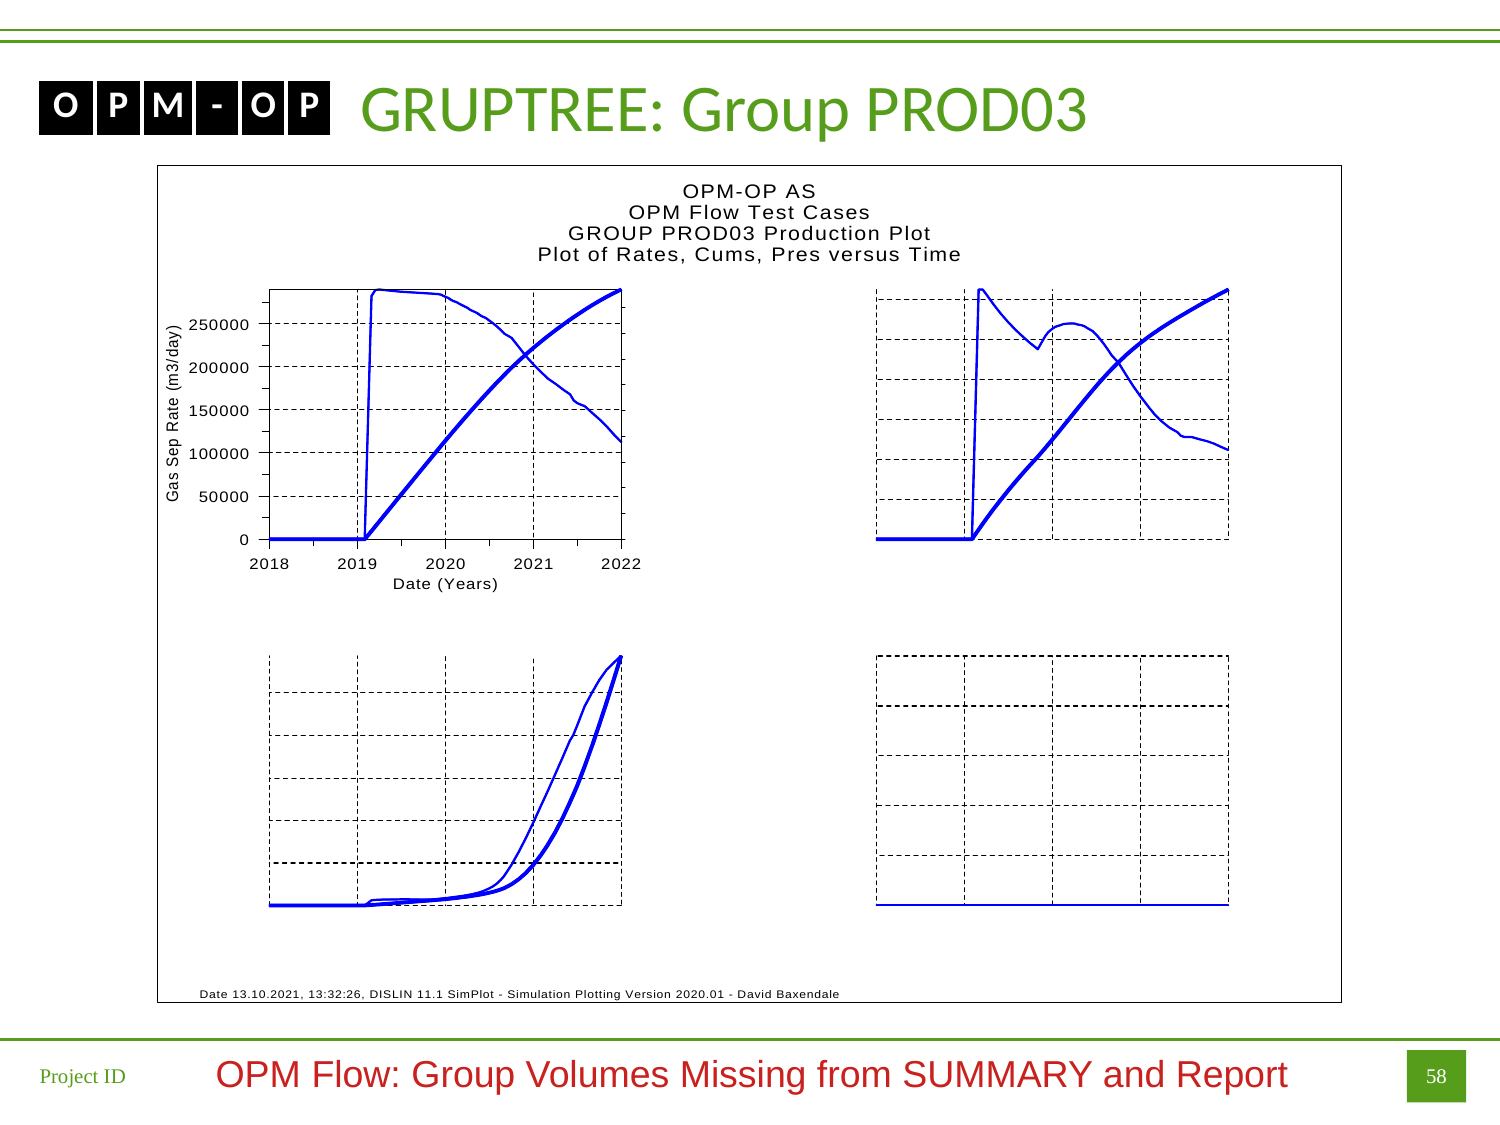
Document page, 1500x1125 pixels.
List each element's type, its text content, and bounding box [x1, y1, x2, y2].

text_box OPM Flow: Group Volumes Missing from SUMMARY and Report [200, 1046, 1335, 1110]
picture [157, 165, 1343, 1004]
title GRUPTREE: Group PROD03 [360, 77, 1425, 153]
